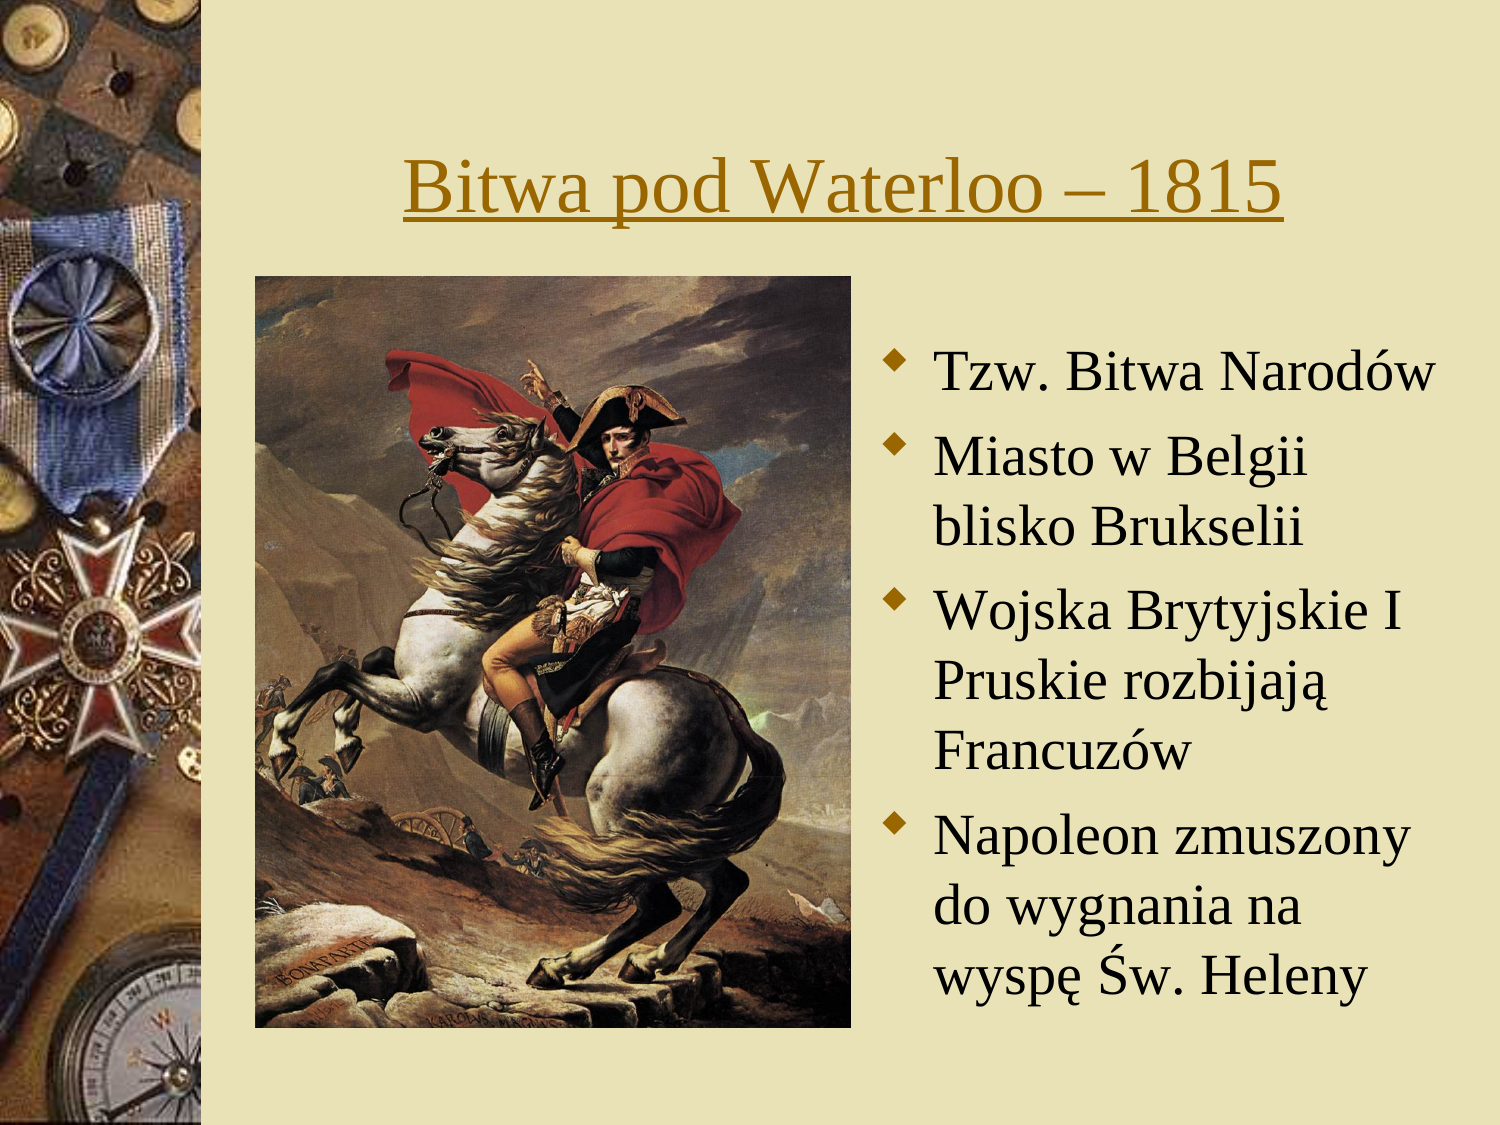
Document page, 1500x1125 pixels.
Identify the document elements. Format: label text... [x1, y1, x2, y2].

text_box Tzw. Bitwa Narodów Miasto w Belgii blisko Brukselii Wojska Brytyjskie I Pruskie rozbijają Francuzów Napoleon zmuszony do wygnania na wyspę Św. Heleny [862, 324, 1476, 1001]
text_box Bitwa pod Waterloo – 1815 [224, 87, 1463, 276]
picture [255, 276, 851, 1028]
picture [0, 0, 201, 1125]
